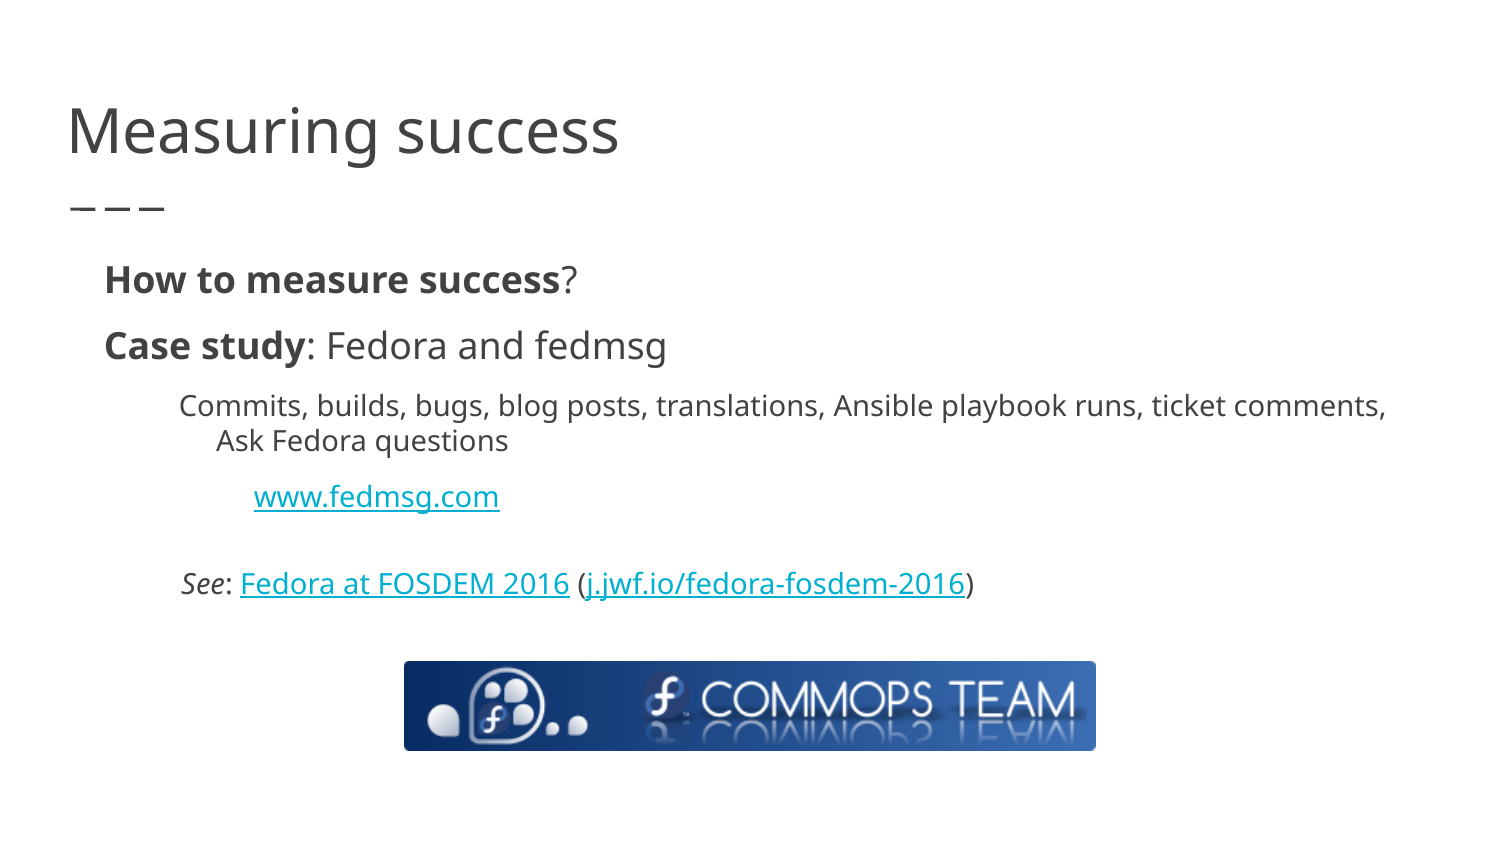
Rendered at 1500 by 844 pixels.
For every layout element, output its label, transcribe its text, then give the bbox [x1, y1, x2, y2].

picture [404, 661, 1096, 751]
title Measuring success [51, 61, 1449, 182]
list How to measure success? Case study: Fedora and fedmsg Commits, builds, bugs, blog posts, translations, Ansible playbook runs, ticket comments, Ask Fedora questions www.fedmsg.com [51, 240, 1449, 558]
text_box See: Fedora at FOSDEM 2016 (j.jwf.io/fedora-fosdem-2016) [53, 544, 1452, 620]
